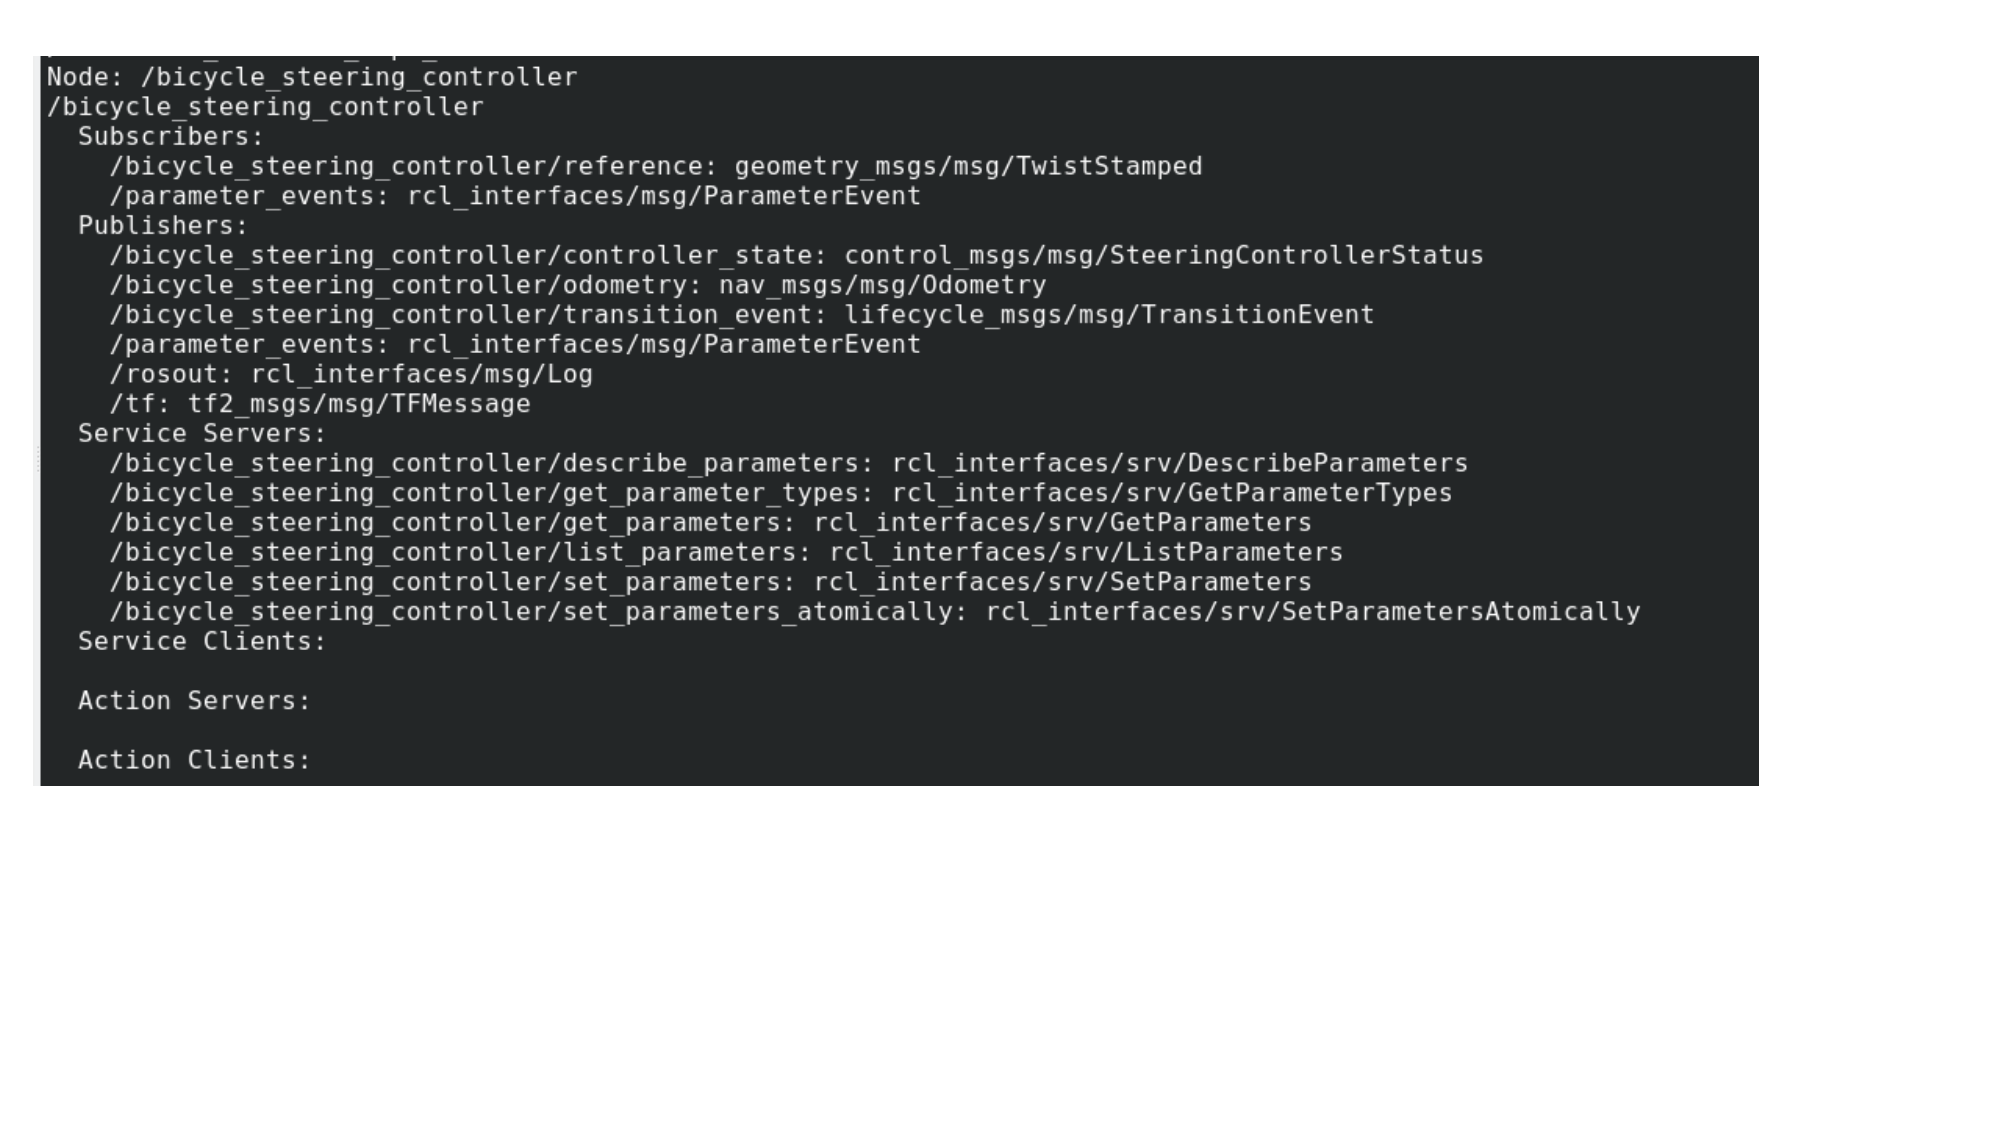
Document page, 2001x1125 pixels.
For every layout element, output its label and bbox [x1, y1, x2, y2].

picture [33, 56, 1759, 786]
